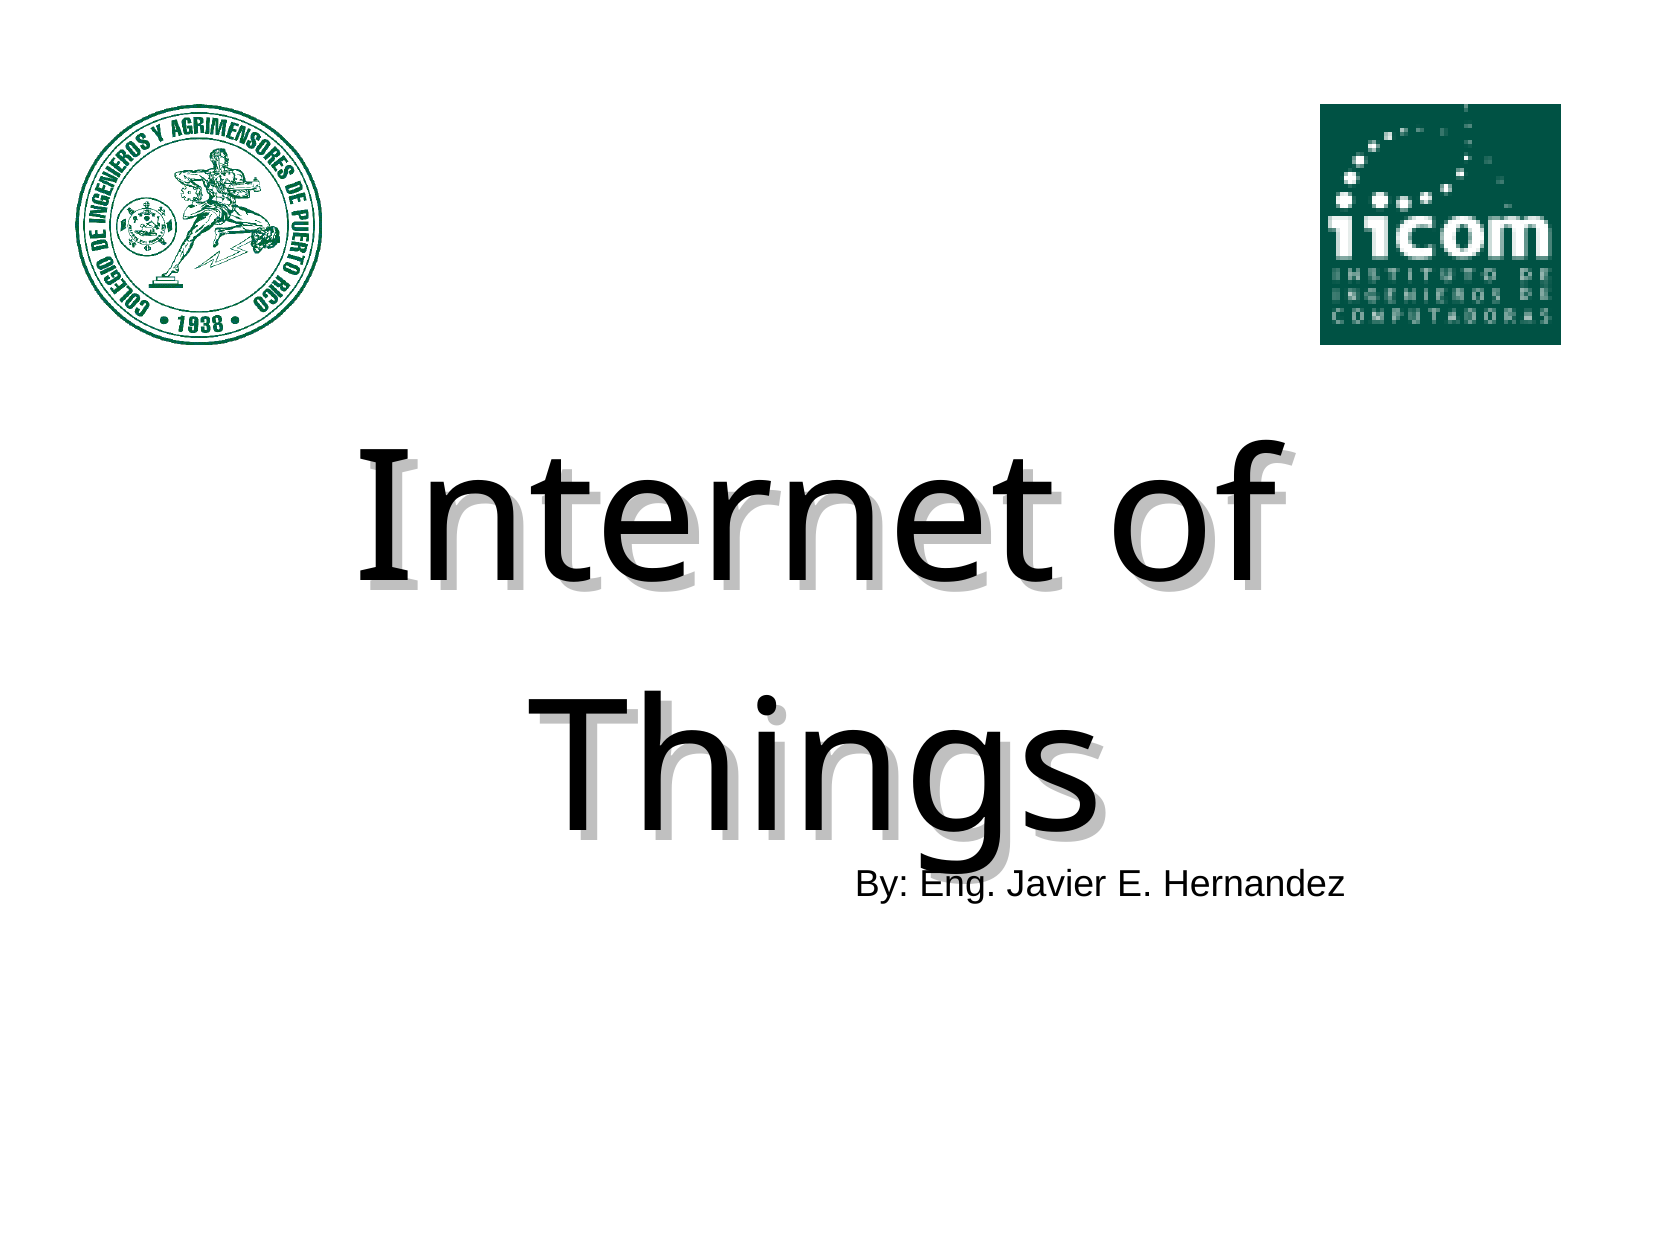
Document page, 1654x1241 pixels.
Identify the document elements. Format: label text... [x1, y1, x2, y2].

picture [1320, 104, 1561, 346]
title Internet of Things [71, 428, 1561, 841]
text_box By: Eng. Javier E. Hernandez [840, 855, 1361, 912]
picture [75, 104, 322, 346]
